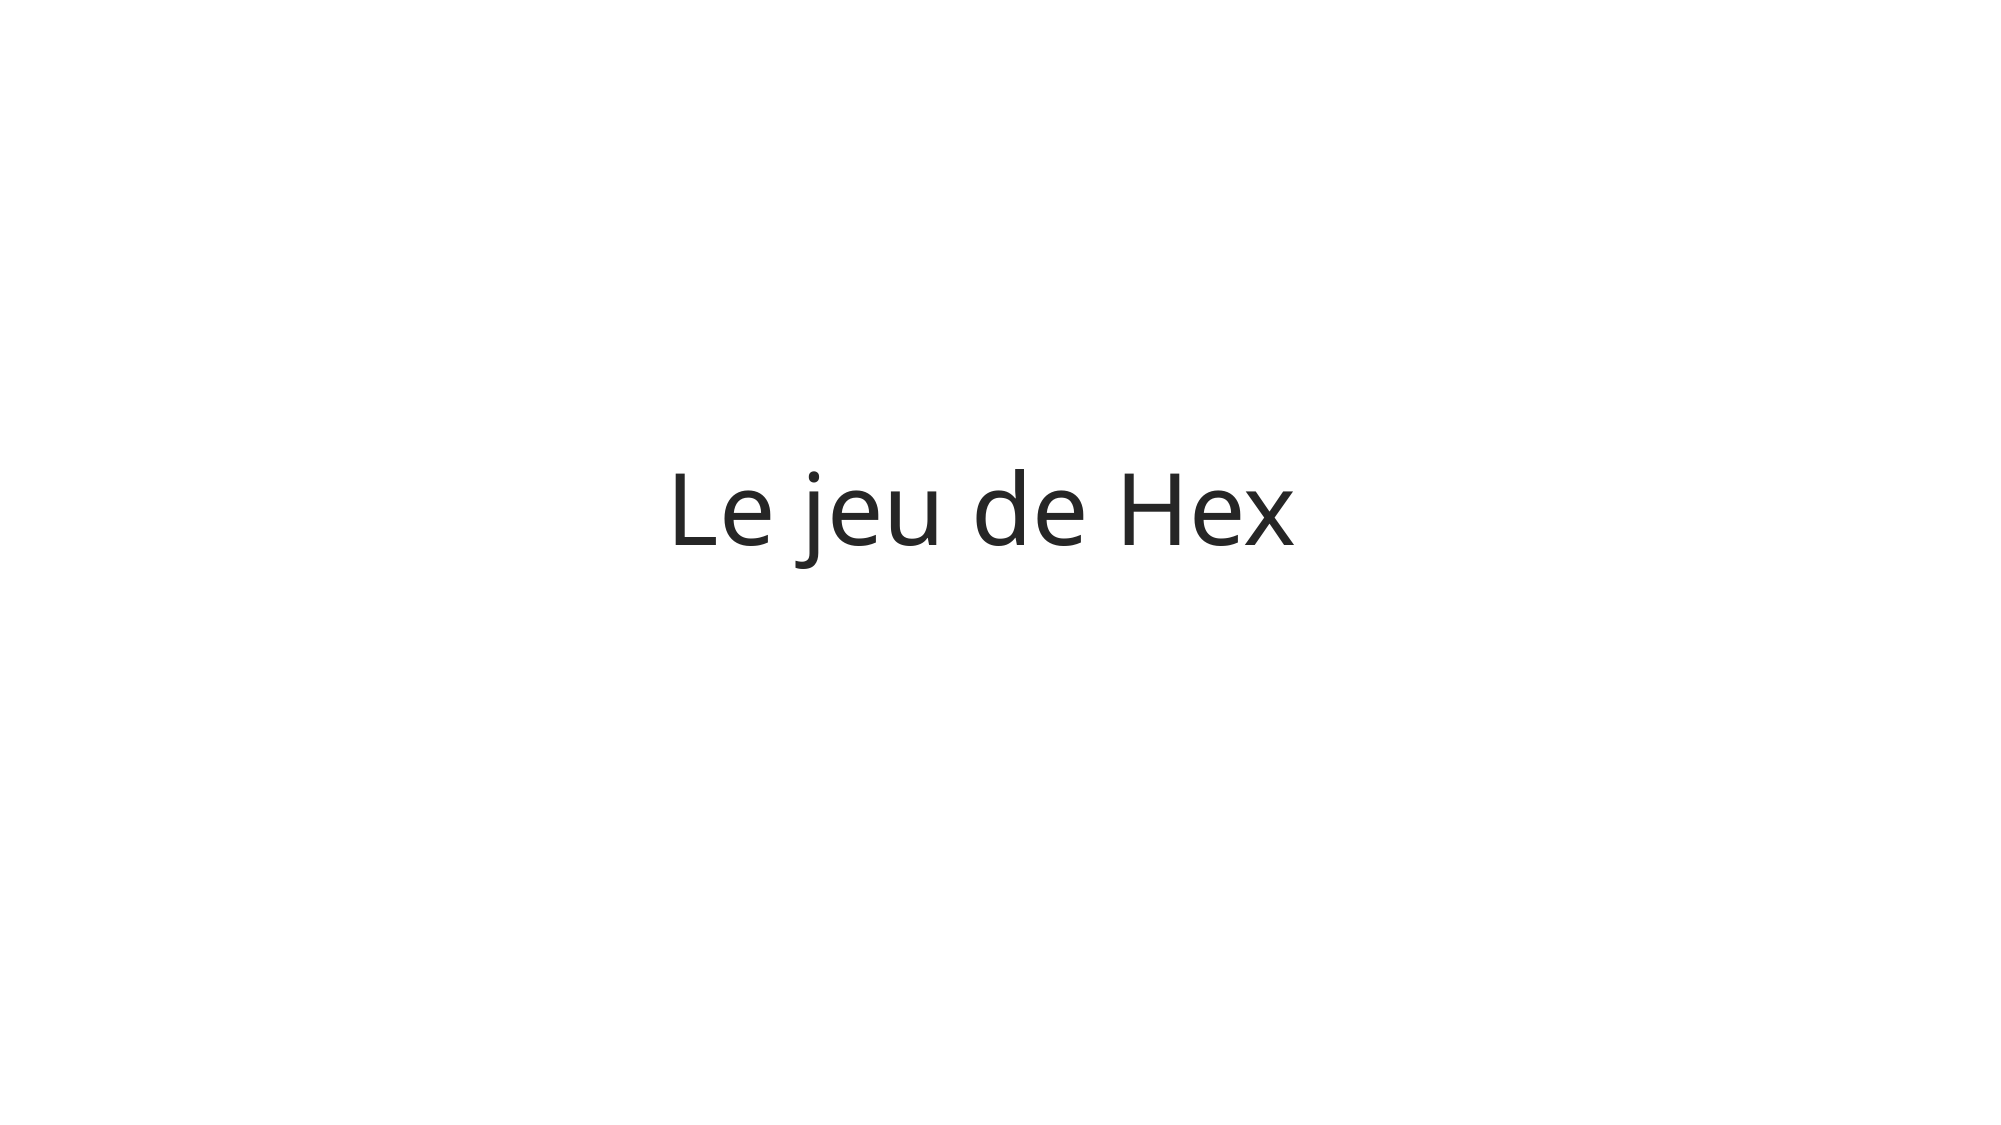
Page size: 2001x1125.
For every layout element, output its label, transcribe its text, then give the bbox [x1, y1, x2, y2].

title Le jeu de Hex [157, 401, 1808, 626]
